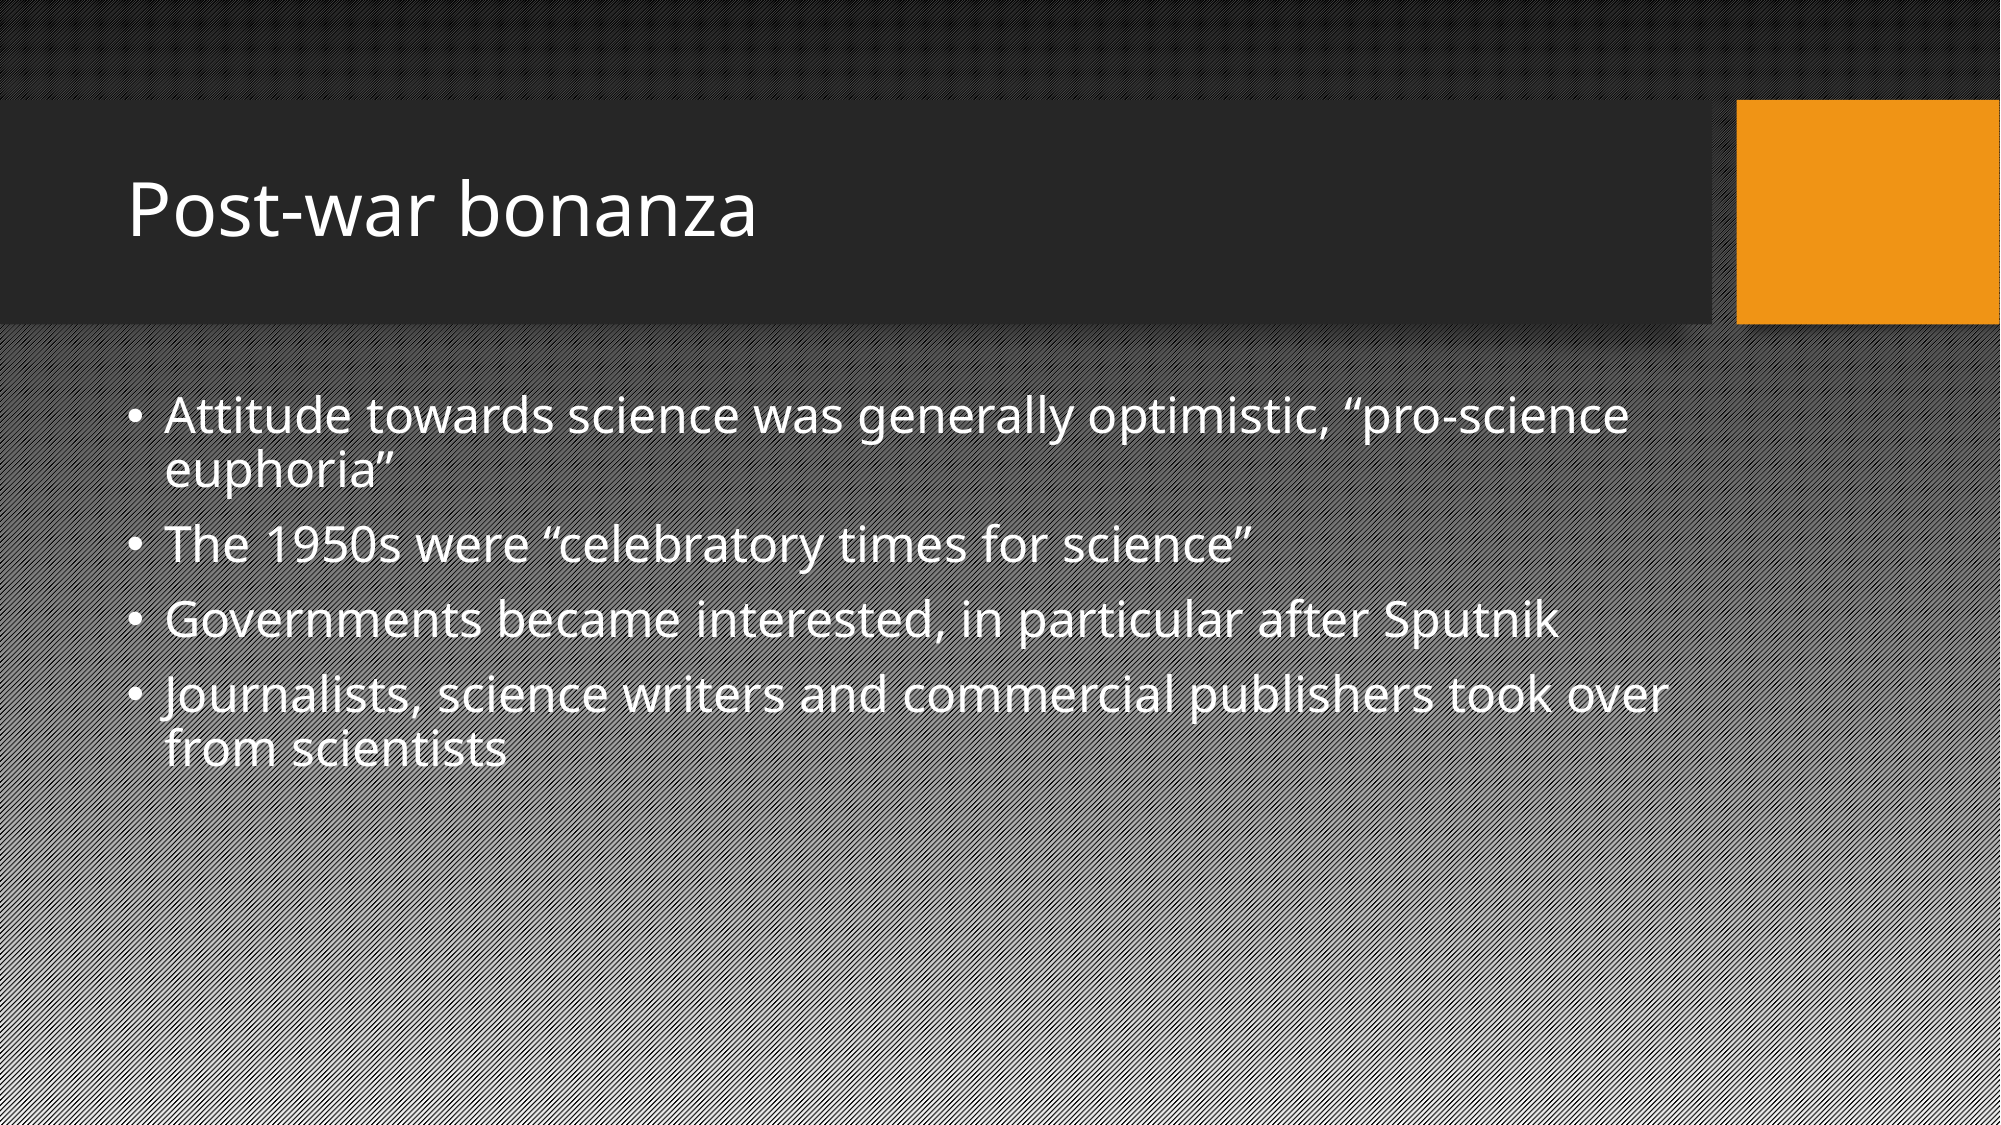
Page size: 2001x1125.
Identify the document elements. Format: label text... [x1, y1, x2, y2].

title Post-war bonanza [111, 123, 1689, 301]
picture [0, 0, 2000, 1125]
list Attitude towards science was generally optimistic, “pro-science euphoria” The 1950s were “celebratory times for science” Governments became interested, in particular after Sputnik Journalists, science writers and commercial publishers took over from scientists [111, 383, 1689, 974]
